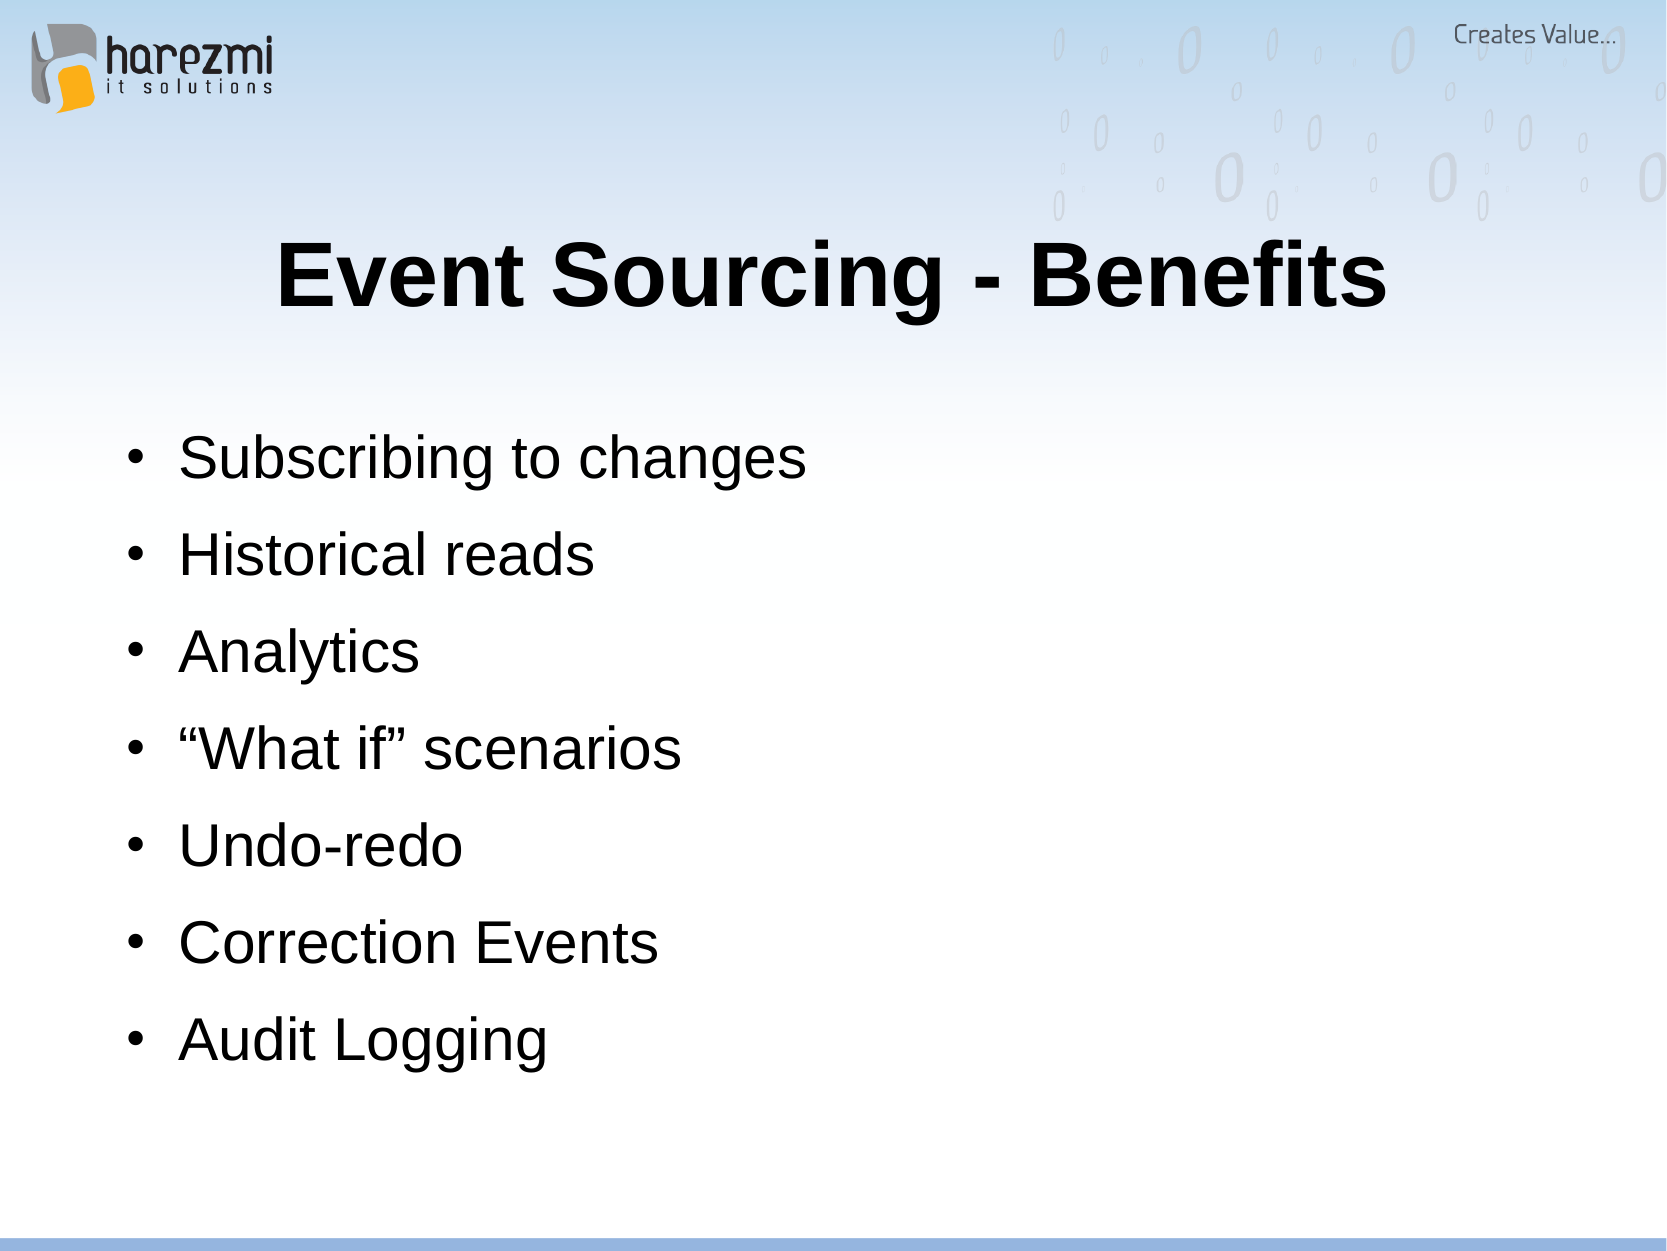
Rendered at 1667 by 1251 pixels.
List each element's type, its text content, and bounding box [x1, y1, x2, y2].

text_box Subscribing to changes Historical reads Analytics “What if” scenarios Undo-redo Correction Events Audit Logging [124, 419, 1542, 946]
picture [0, 0, 1667, 1251]
text_box Event Sourcing - Benefits [83, 167, 1584, 377]
